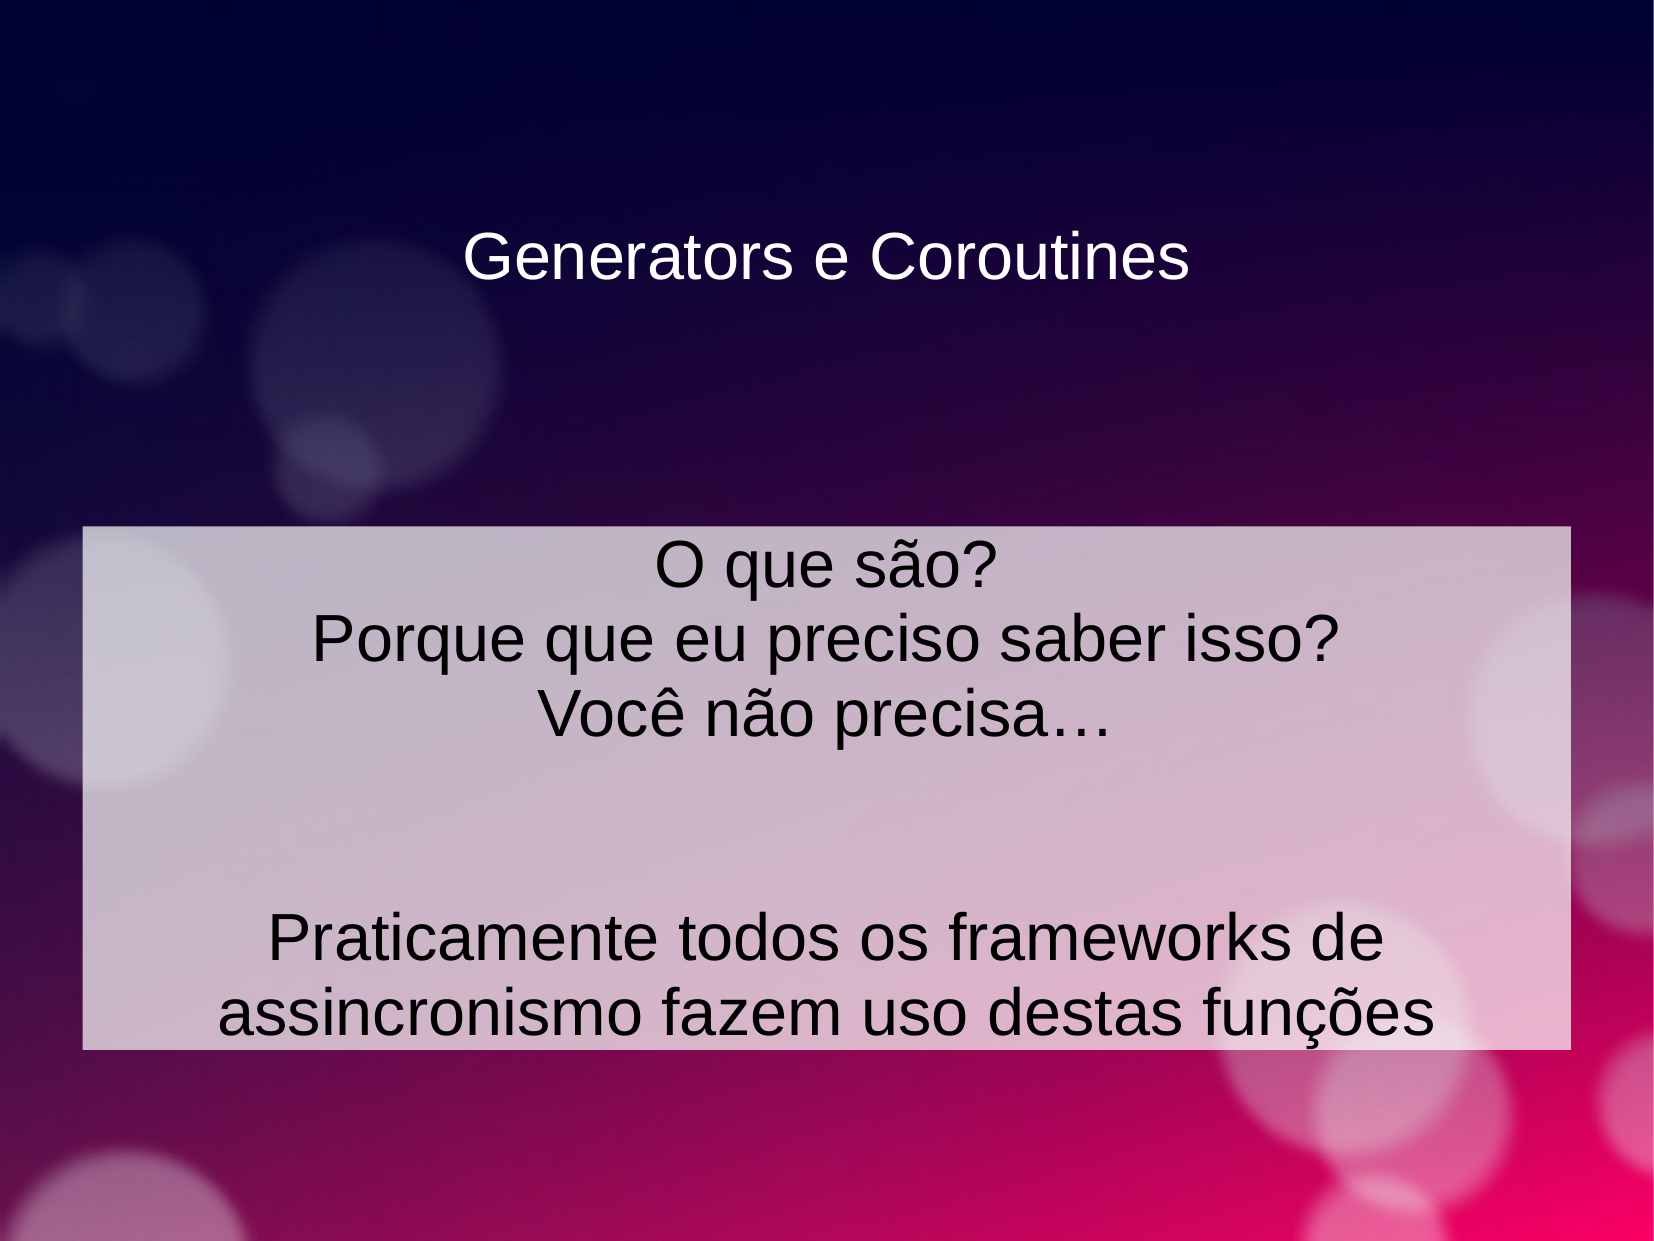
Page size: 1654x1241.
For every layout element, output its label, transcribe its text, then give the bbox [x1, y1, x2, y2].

title Generators e Coroutines [82, 94, 1571, 420]
text_box O que são? Porque que eu preciso saber isso? Você não precisa… Praticamente todos os frameworks de assincronismo fazem uso destas funções [82, 526, 1571, 1050]
picture [0, 0, 1654, 1241]
